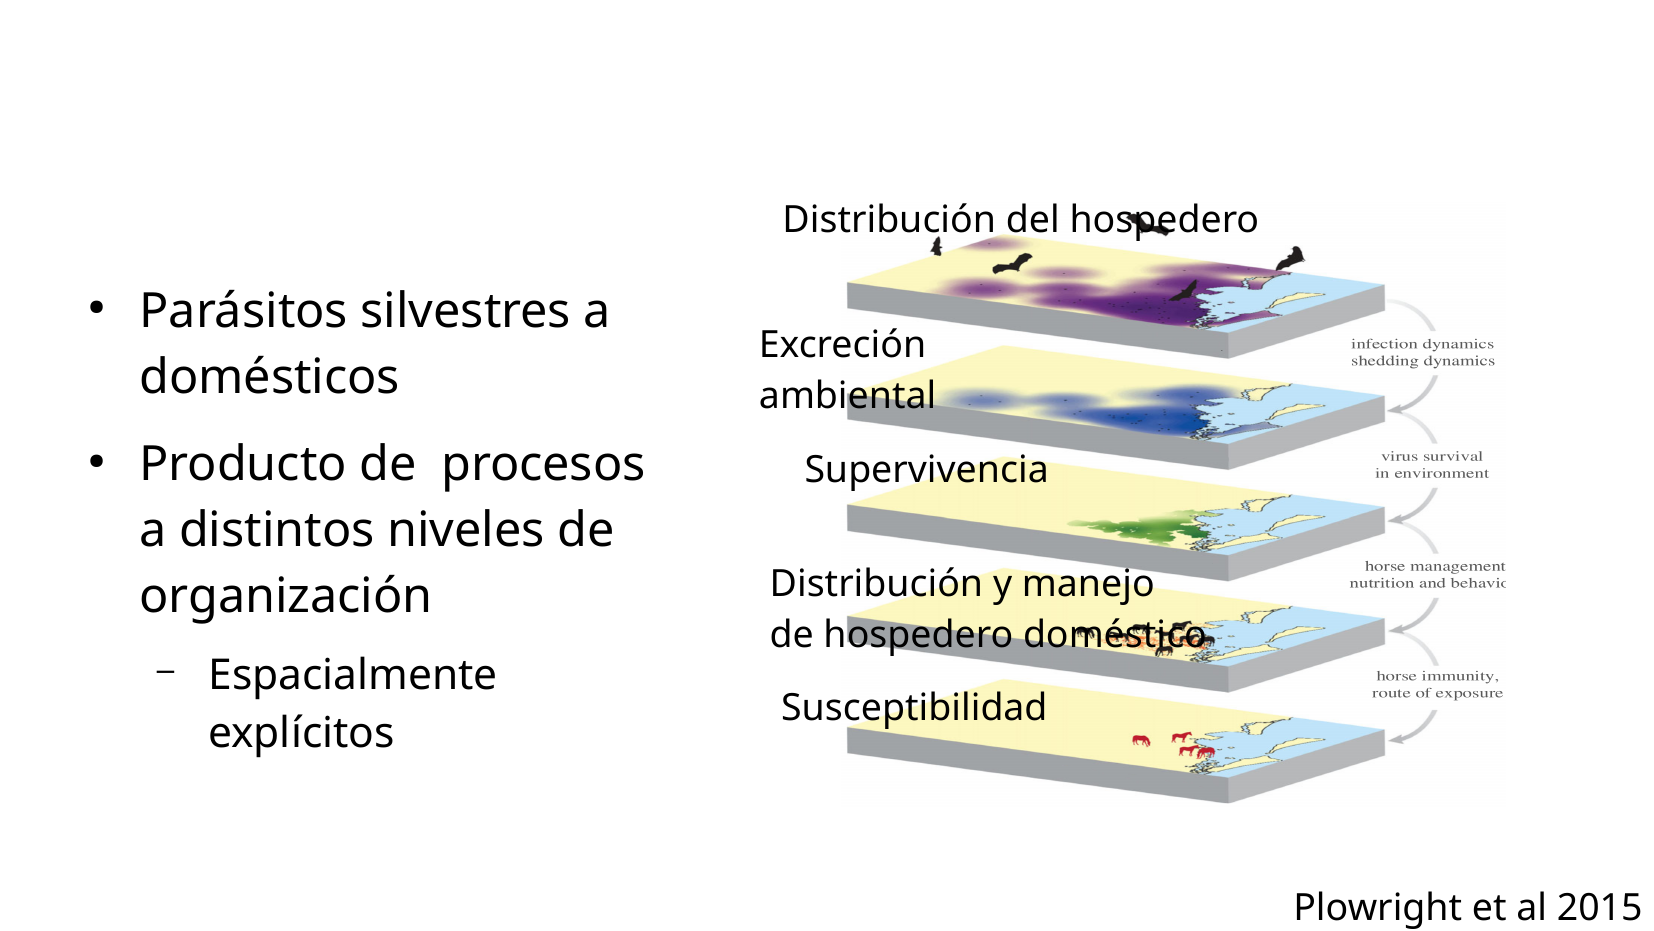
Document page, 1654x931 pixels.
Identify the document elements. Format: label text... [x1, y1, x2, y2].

picture [1029, 639, 1039, 645]
picture [852, 639, 863, 645]
list Parásitos silvestres a domésticos Producto de procesos a distintos niveles de organización Espacialmente explícitos [70, 275, 650, 815]
text_box Supervivencia [789, 435, 1049, 514]
picture [894, 639, 904, 645]
text_box Susceptibilidad [766, 672, 1043, 725]
picture [937, 639, 947, 645]
picture [910, 400, 920, 406]
picture [1242, 214, 1253, 230]
text_box Excreción ambiental [744, 310, 943, 400]
text_box Plowright et al 2015 [1278, 872, 1643, 925]
picture [1190, 629, 1201, 645]
picture [841, 202, 1506, 807]
picture [1051, 639, 1062, 645]
text_box Distribución del hospedero [767, 185, 1242, 238]
picture [996, 639, 1007, 645]
text_box Distribución y manejo de hospedero doméstico [754, 548, 1190, 639]
